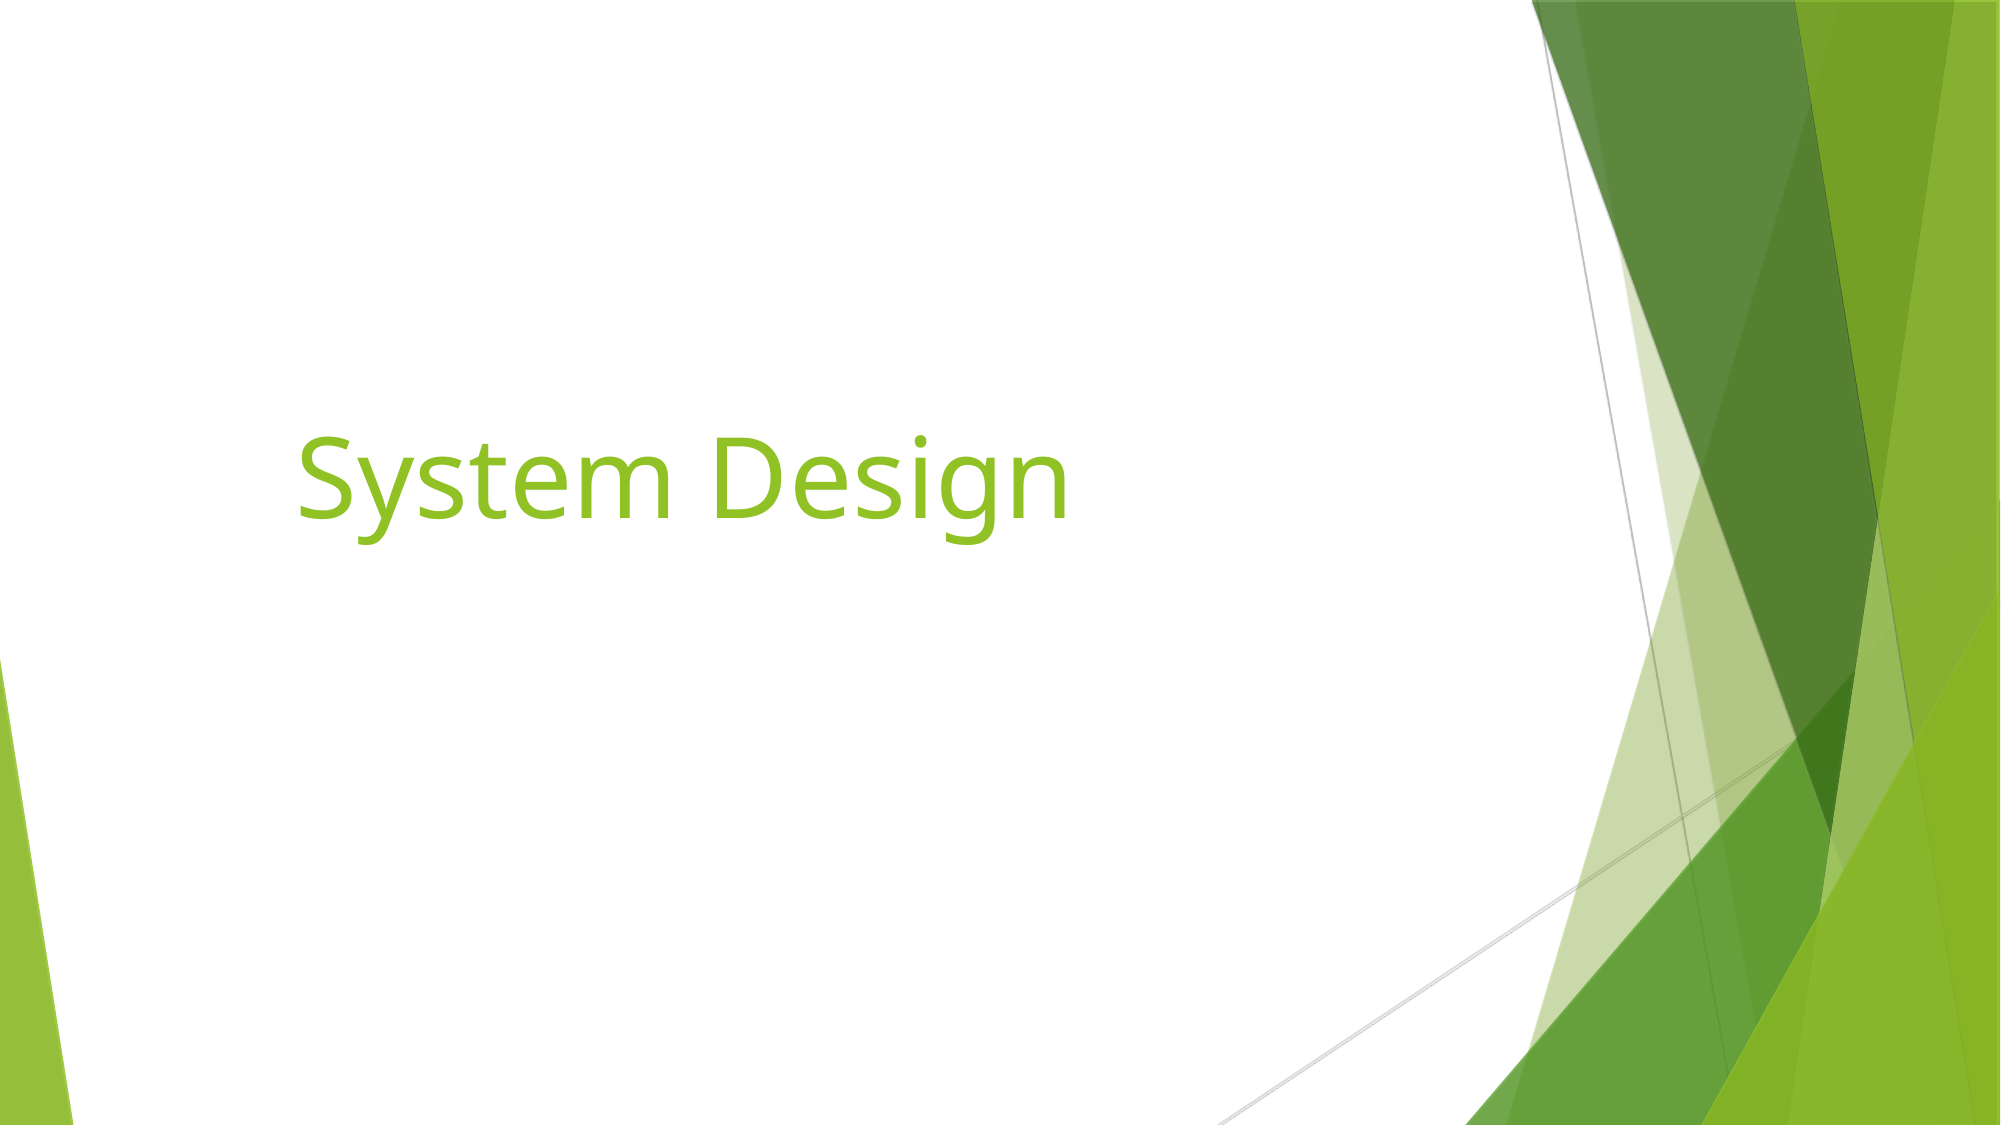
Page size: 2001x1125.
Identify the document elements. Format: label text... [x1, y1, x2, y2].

title System Design [280, 398, 1206, 648]
